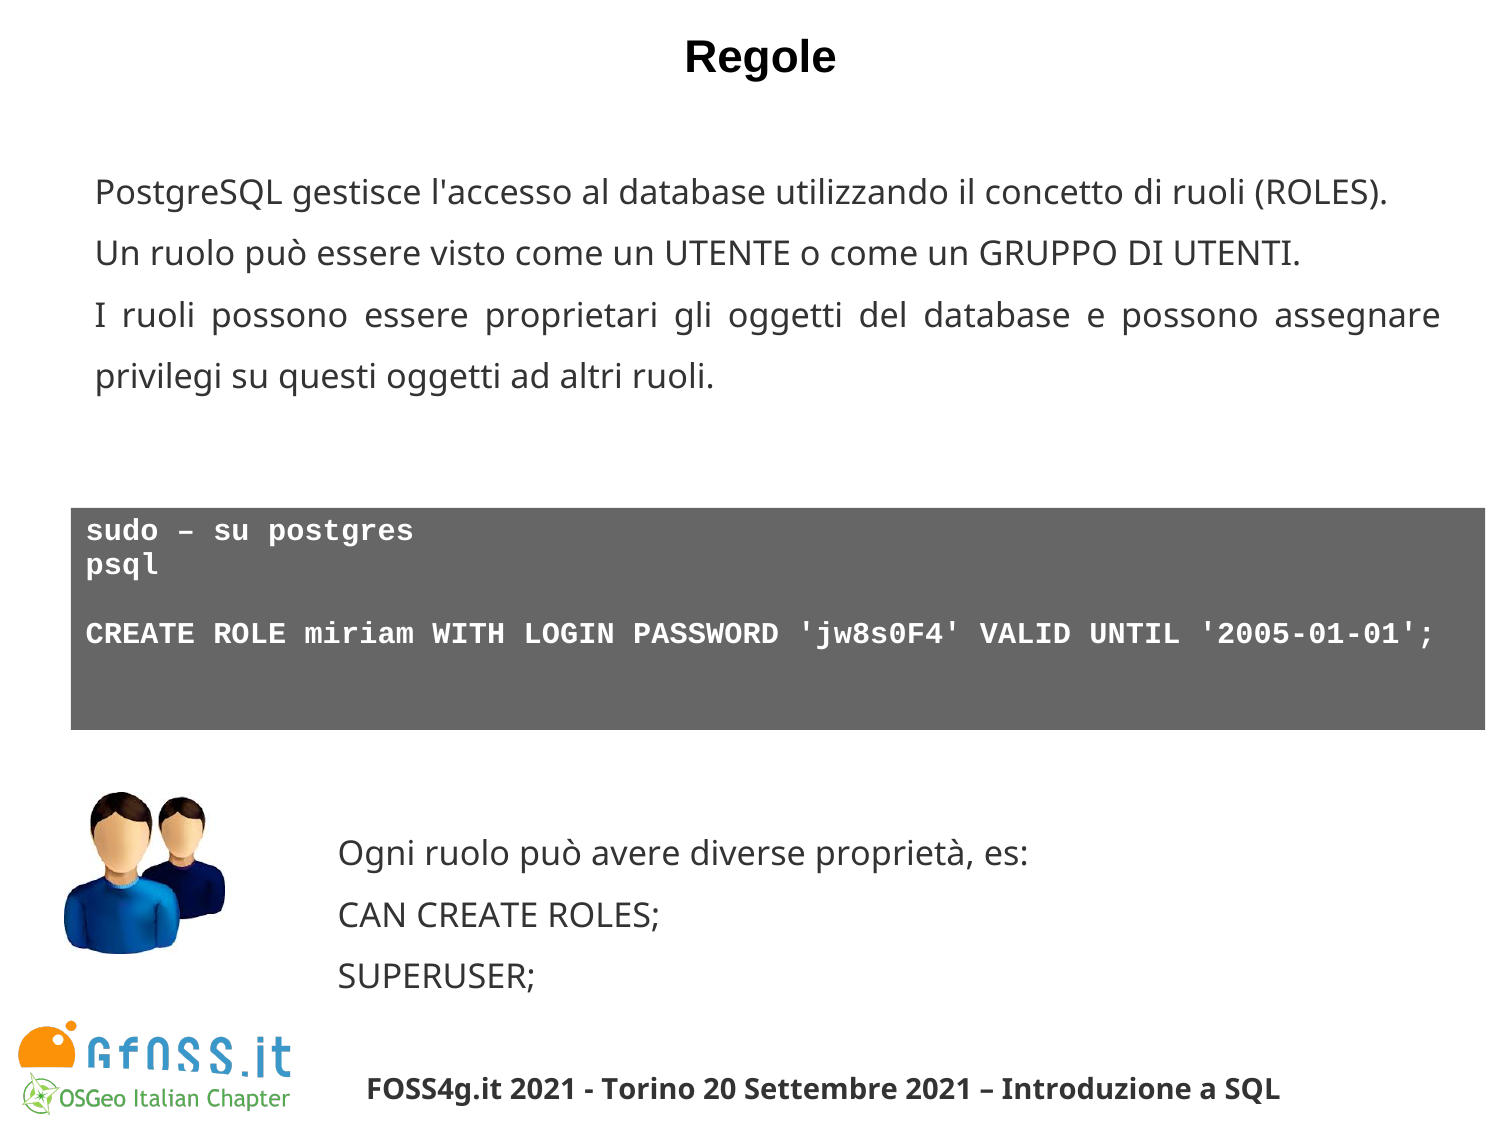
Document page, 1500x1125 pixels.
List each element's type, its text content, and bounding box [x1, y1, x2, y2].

text_box Ogni ruolo può avere diverse proprietà, es: CAN CREATE ROLES; SUPERUSER; [278, 803, 1447, 1004]
title Regole [21, 26, 1500, 82]
picture [64, 792, 225, 954]
text_box sudo – su postgres psql CREATE ROLE miriam WITH LOGIN PASSWORD 'jw8s0F4' VALID UNTIL '2005-01-01'; [70, 507, 1486, 730]
text_box PostgreSQL gestisce l'accesso al database utilizzando il concetto di ruoli (ROLES). Un ruolo può essere visto come un UTENTE o come un GRUPPO DI UTENTI. I ruoli possono essere proprietari gli oggetti del database e possono assegnare privilegi su questi oggetti ad altri ruoli. [35, 141, 1500, 527]
picture [0, 1009, 308, 1125]
